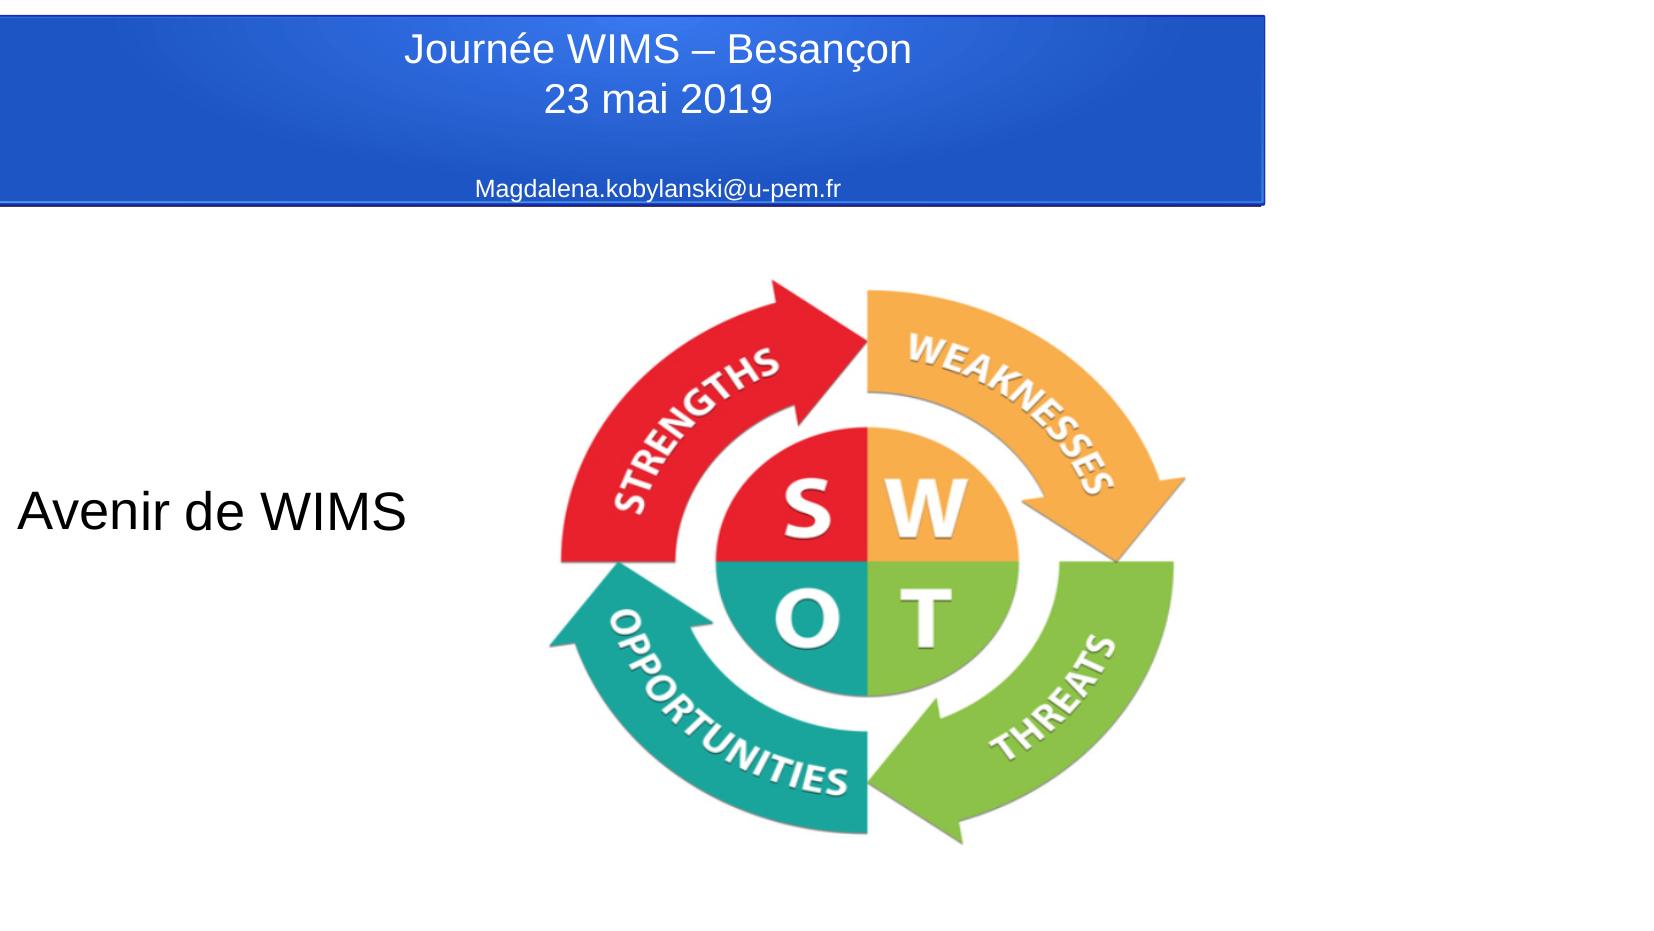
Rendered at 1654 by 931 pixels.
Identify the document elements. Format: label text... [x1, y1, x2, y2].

text_box Avenir de WIMS [12, 391, 414, 626]
picture [0, 13, 1269, 211]
picture [484, 249, 1229, 874]
text_box Journée WIMS – Besançon 23 mai 2019 Magdalena.kobylanski@u-pem.fr [82, 28, 1235, 196]
